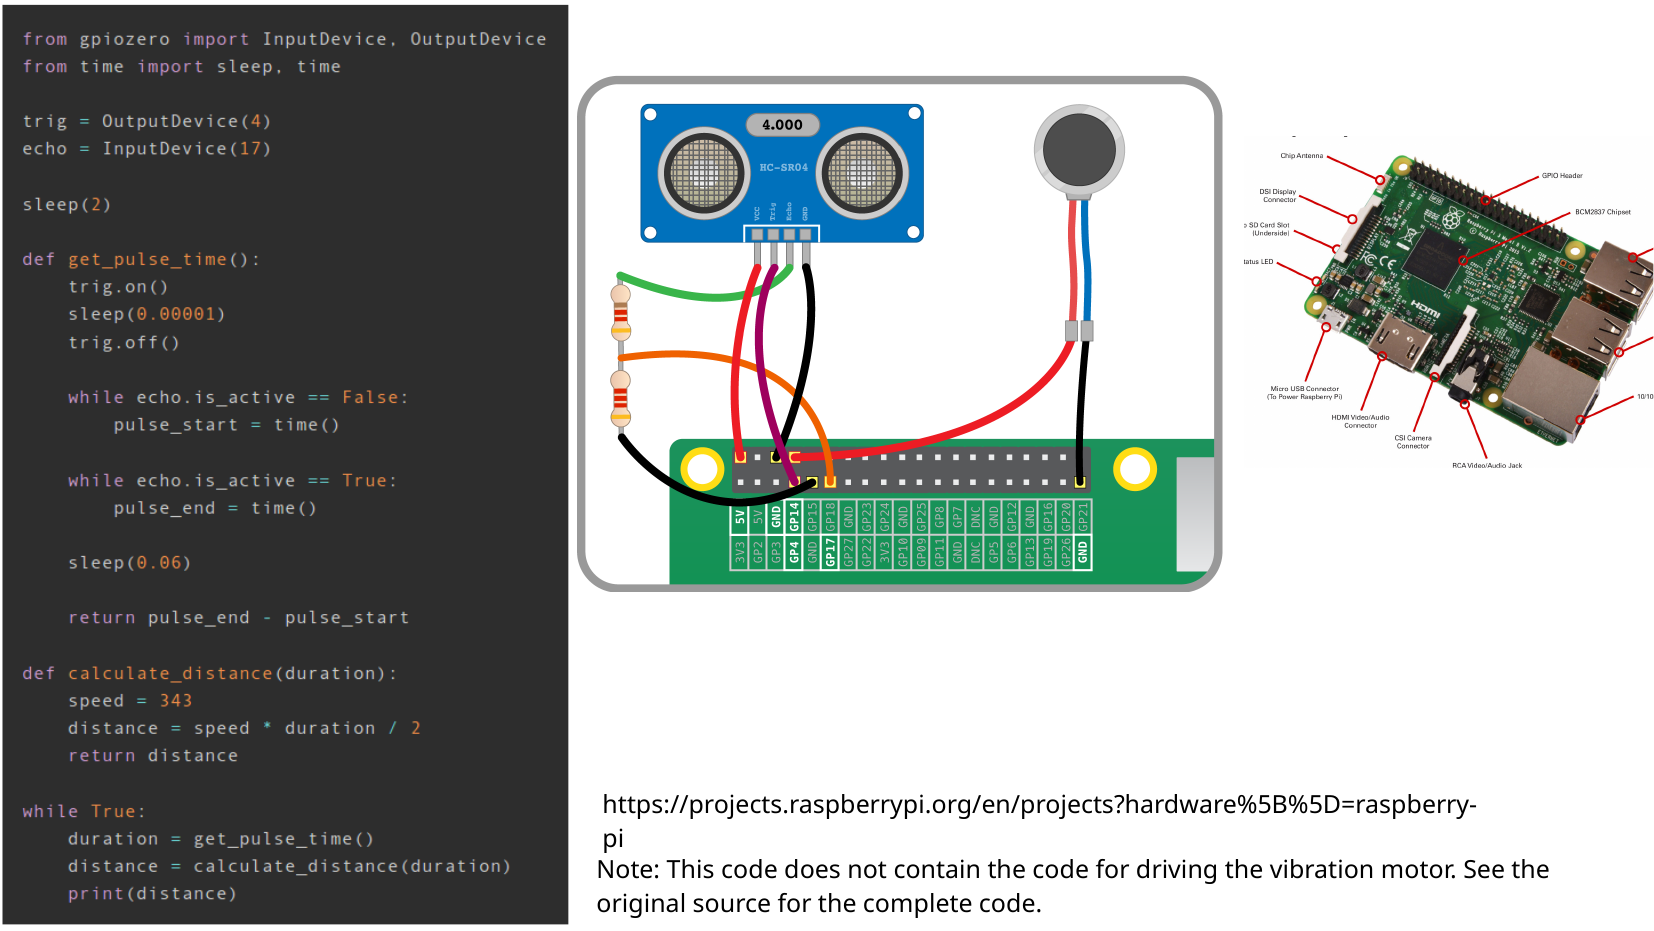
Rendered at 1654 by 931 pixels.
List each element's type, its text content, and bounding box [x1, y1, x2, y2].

picture [0, 0, 1654, 929]
text_box Note: This code does not contain the code for driving the vibration motor. See the original source for the complete code. [581, 844, 1644, 921]
text_box https://projects.raspberrypi.org/en/projects?hardware%5B%5D=raspberry-pi [587, 779, 1514, 823]
